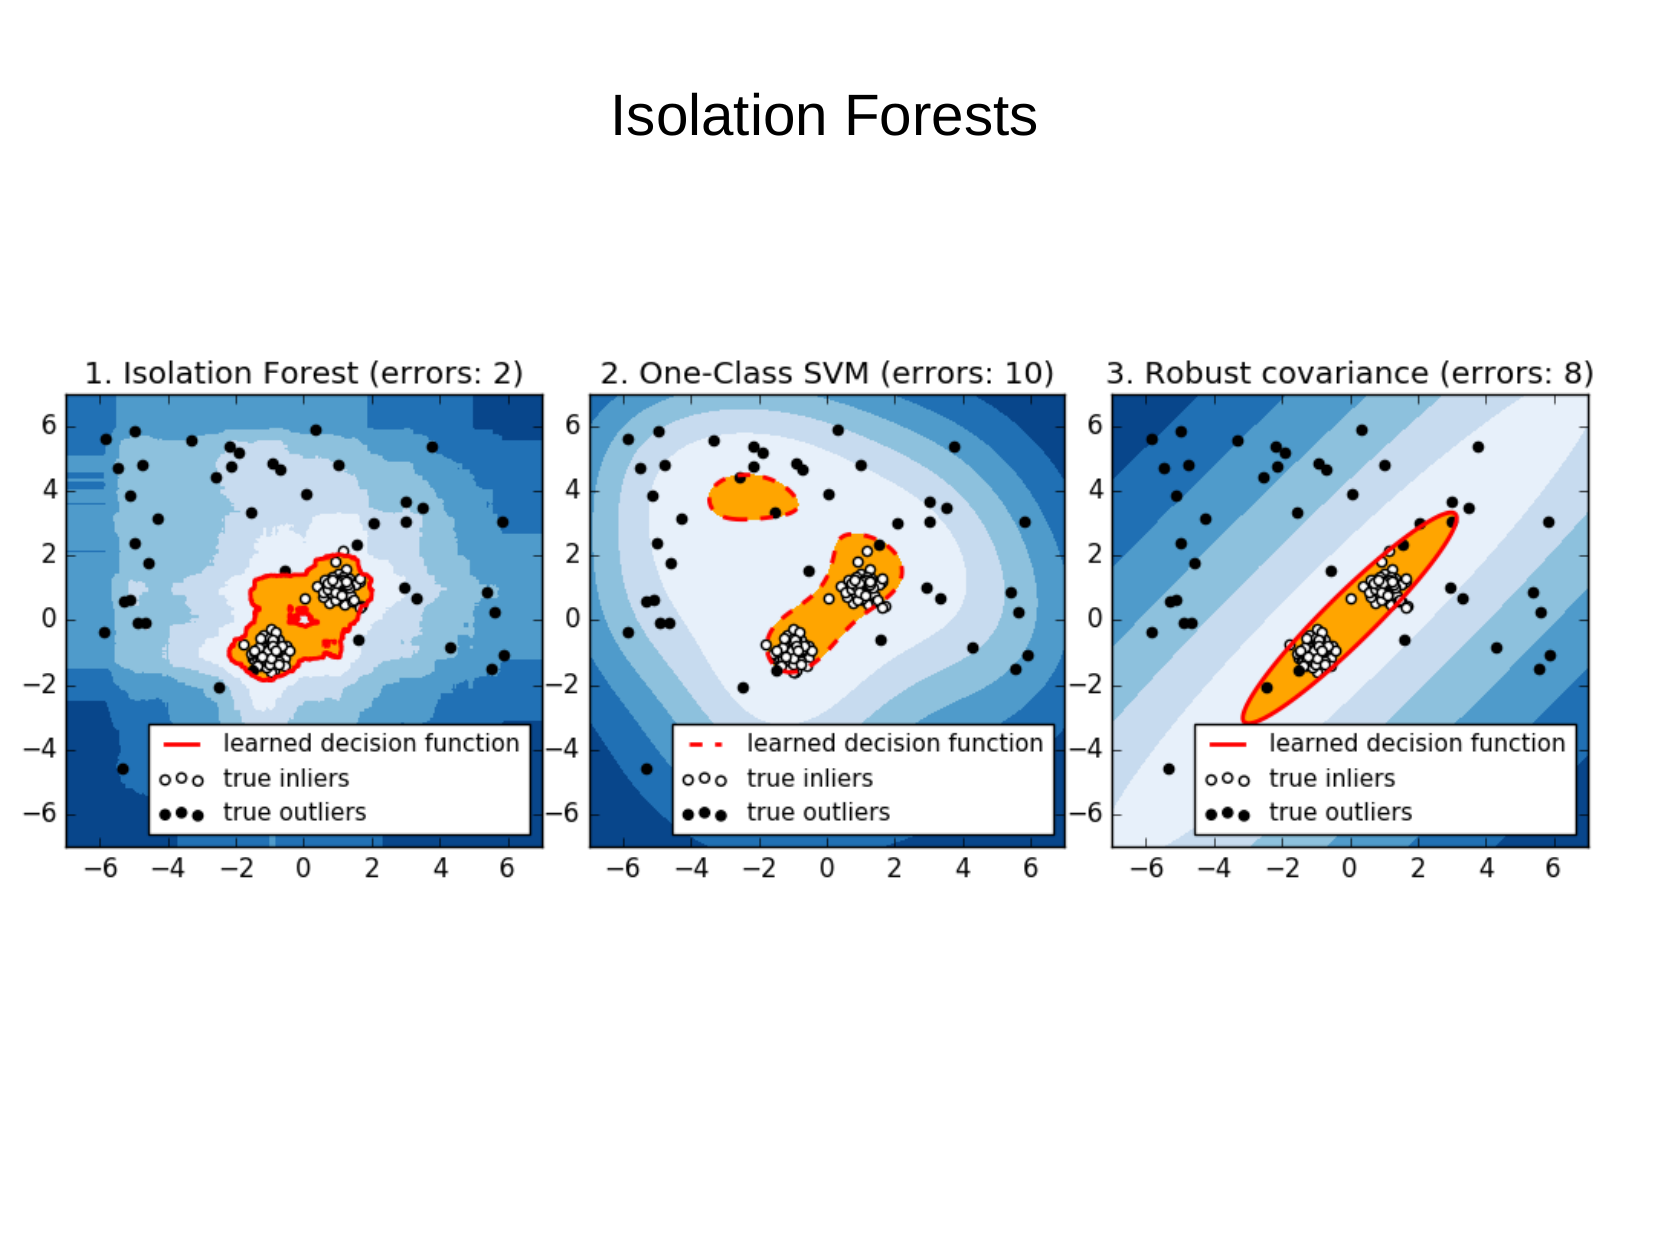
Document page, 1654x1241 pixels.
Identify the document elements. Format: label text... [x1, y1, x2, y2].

text_box Isolation Forests [270, 75, 1381, 155]
picture [0, 350, 1654, 902]
